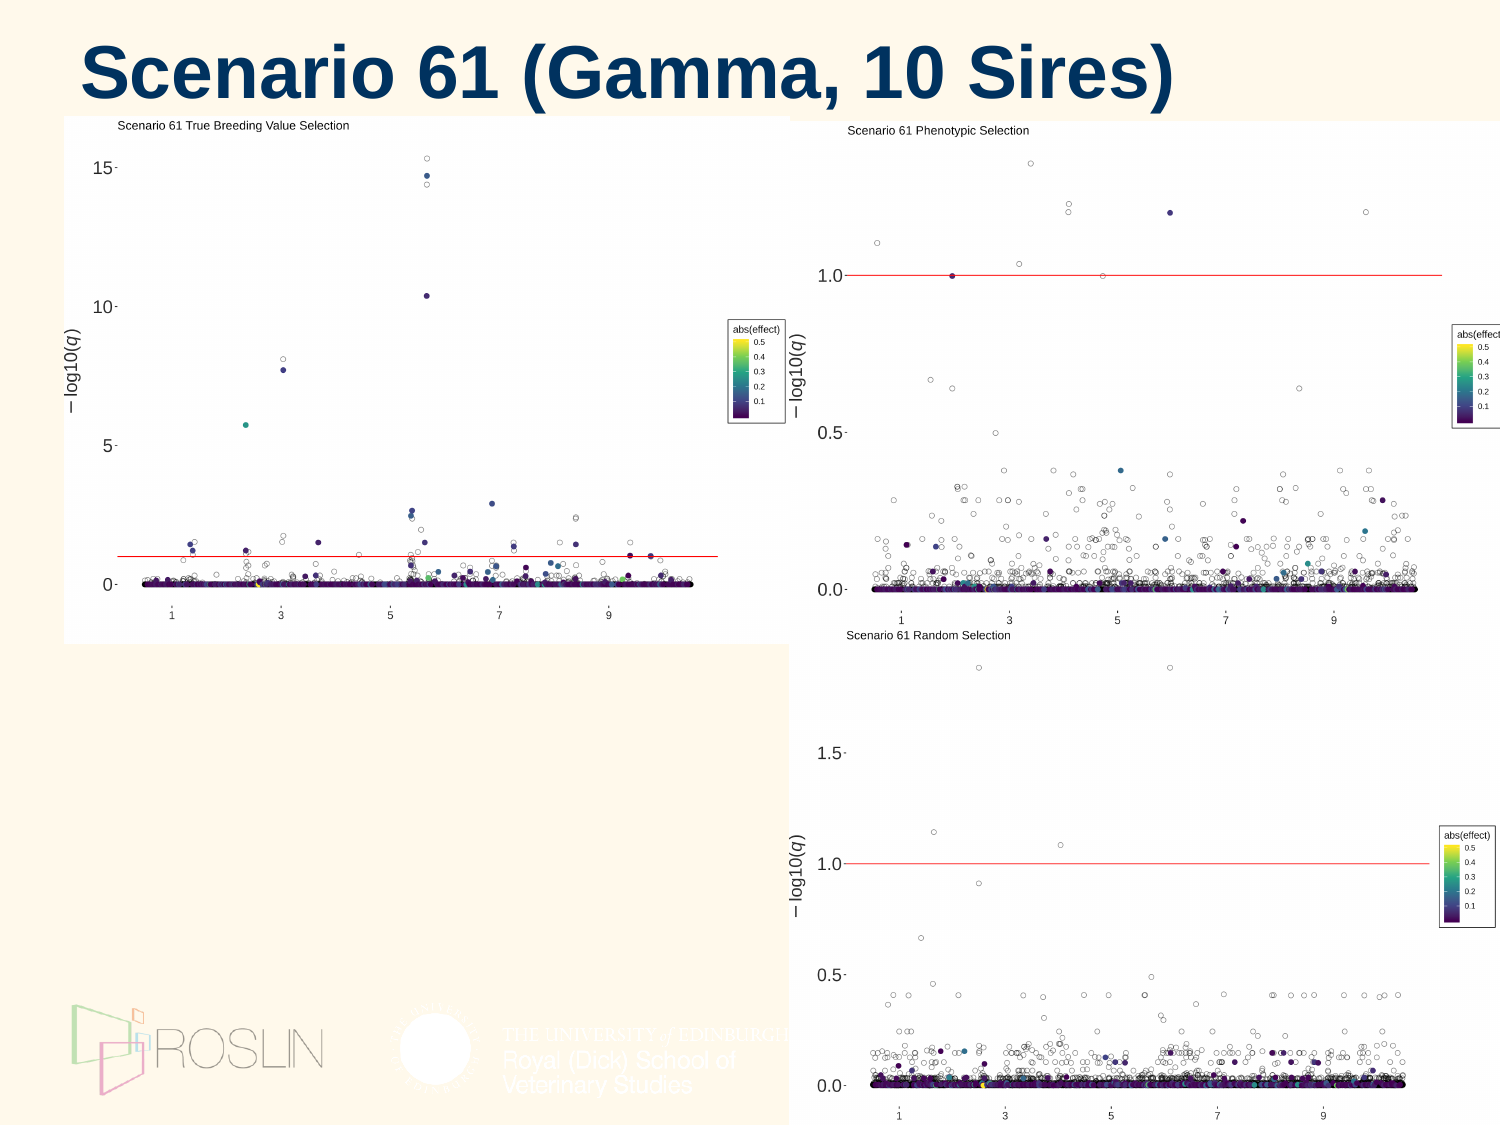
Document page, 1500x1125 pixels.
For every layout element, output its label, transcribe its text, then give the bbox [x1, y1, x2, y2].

picture [64, 116, 1500, 1125]
title Scenario 61 (Gamma, 10 Sires) [64, 15, 1426, 121]
picture [64, 969, 336, 1118]
